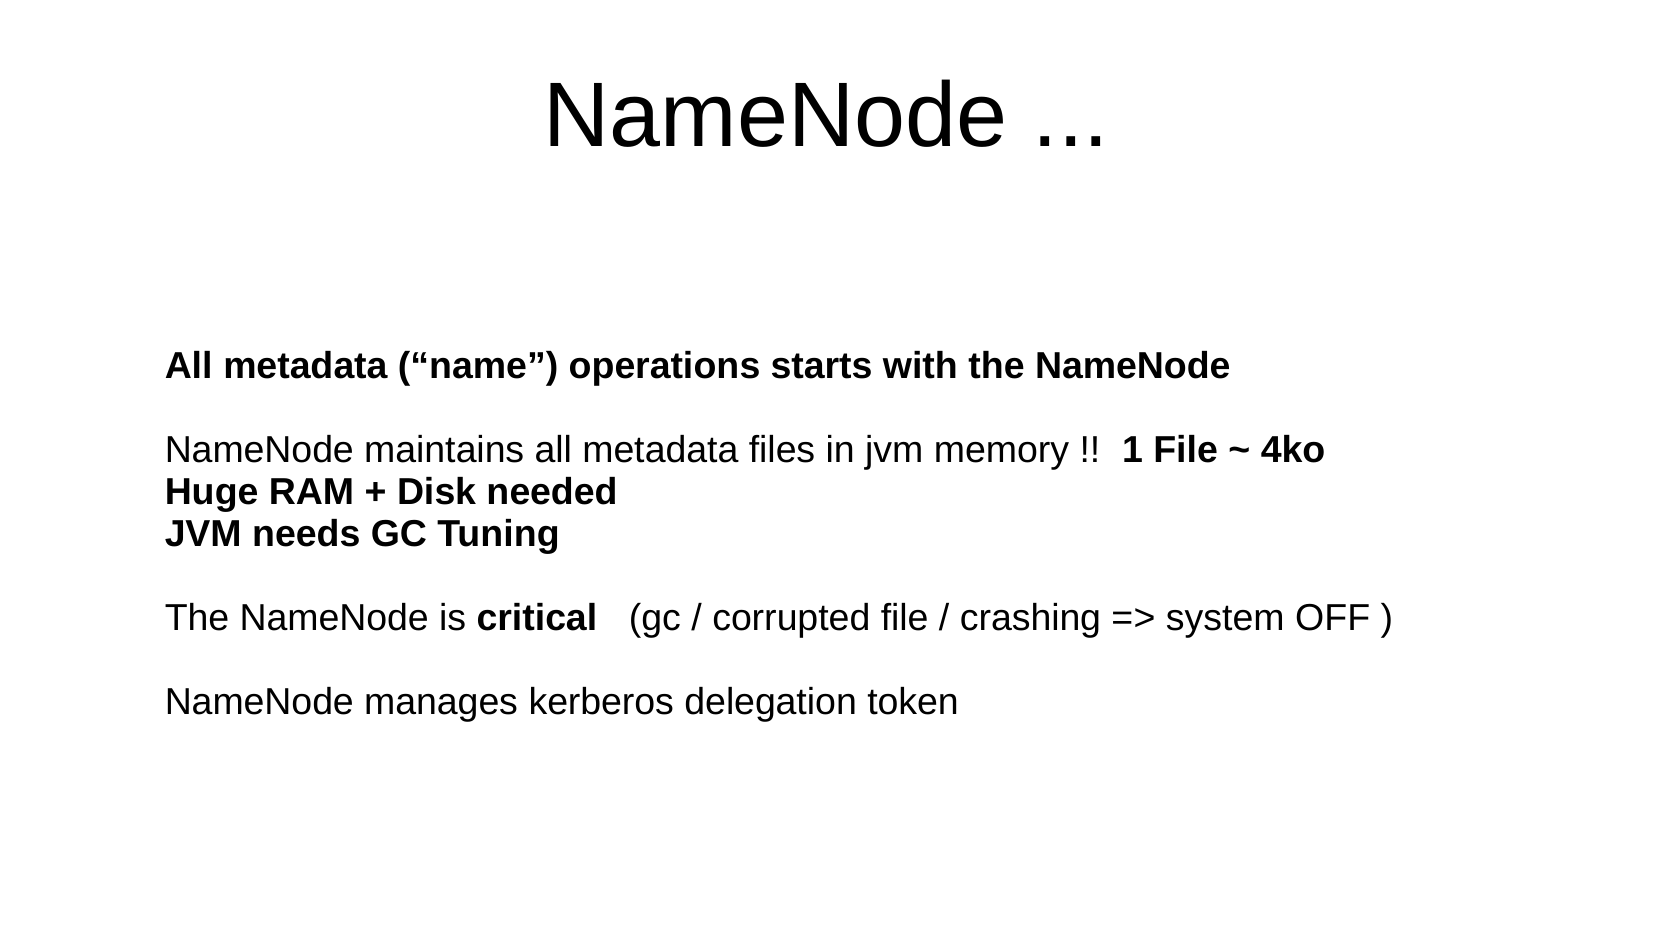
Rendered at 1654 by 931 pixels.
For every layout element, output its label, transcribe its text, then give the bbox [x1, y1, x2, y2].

text_box All metadata (“name”) operations starts with the NameNode NameNode maintains all metadata files in jvm memory !! 1 File ~ 4ko Huge RAM + Disk needed JVM needs GC Tuning The NameNode is critical (gc / corrupted file / crashing => system OFF ) NameNode manages kerberos delegation token [150, 337, 1576, 788]
title NameNode ... [82, 37, 1571, 193]
